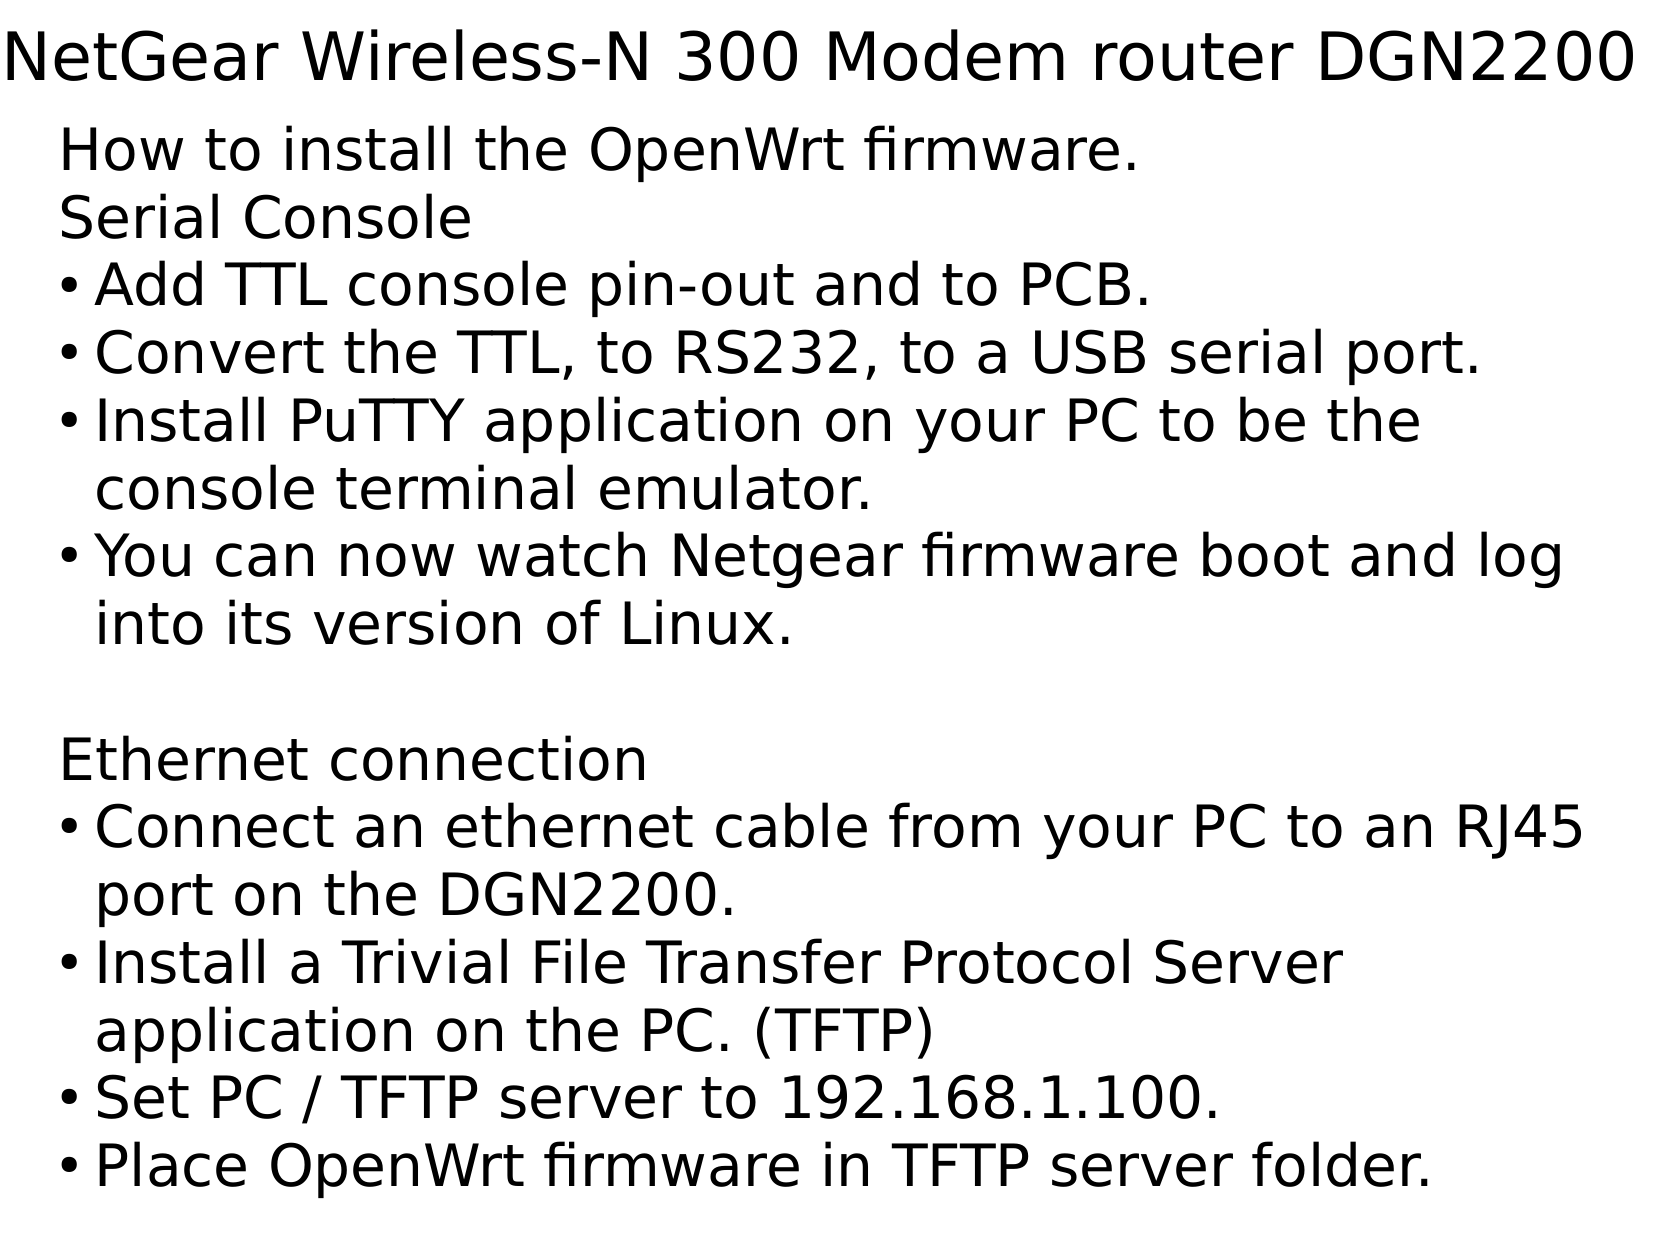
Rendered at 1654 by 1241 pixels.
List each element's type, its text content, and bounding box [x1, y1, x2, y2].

subtitle How to install the OpenWrt firmware. Serial Console Add TTL console pin-out and to PCB. Convert the TTL, to RS232, to a USB serial port. Install PuTTY application on your PC to be the console terminal emulator. You can now watch Netgear firmware boot and log into its version of Linux. Ethernet connection Connect an ethernet cable from your PC to an RJ45 port on the DGN2200. Install a Trivial File Transfer Protocol Server application on the PC. (TFTP) Set PC / TFTP server to 192.168.1.100. Place OpenWrt firmware in TFTP server folder. [59, 110, 1619, 1211]
title NetGear Wireless-N 300 Modem router DGN2200 [0, 5, 1642, 110]
